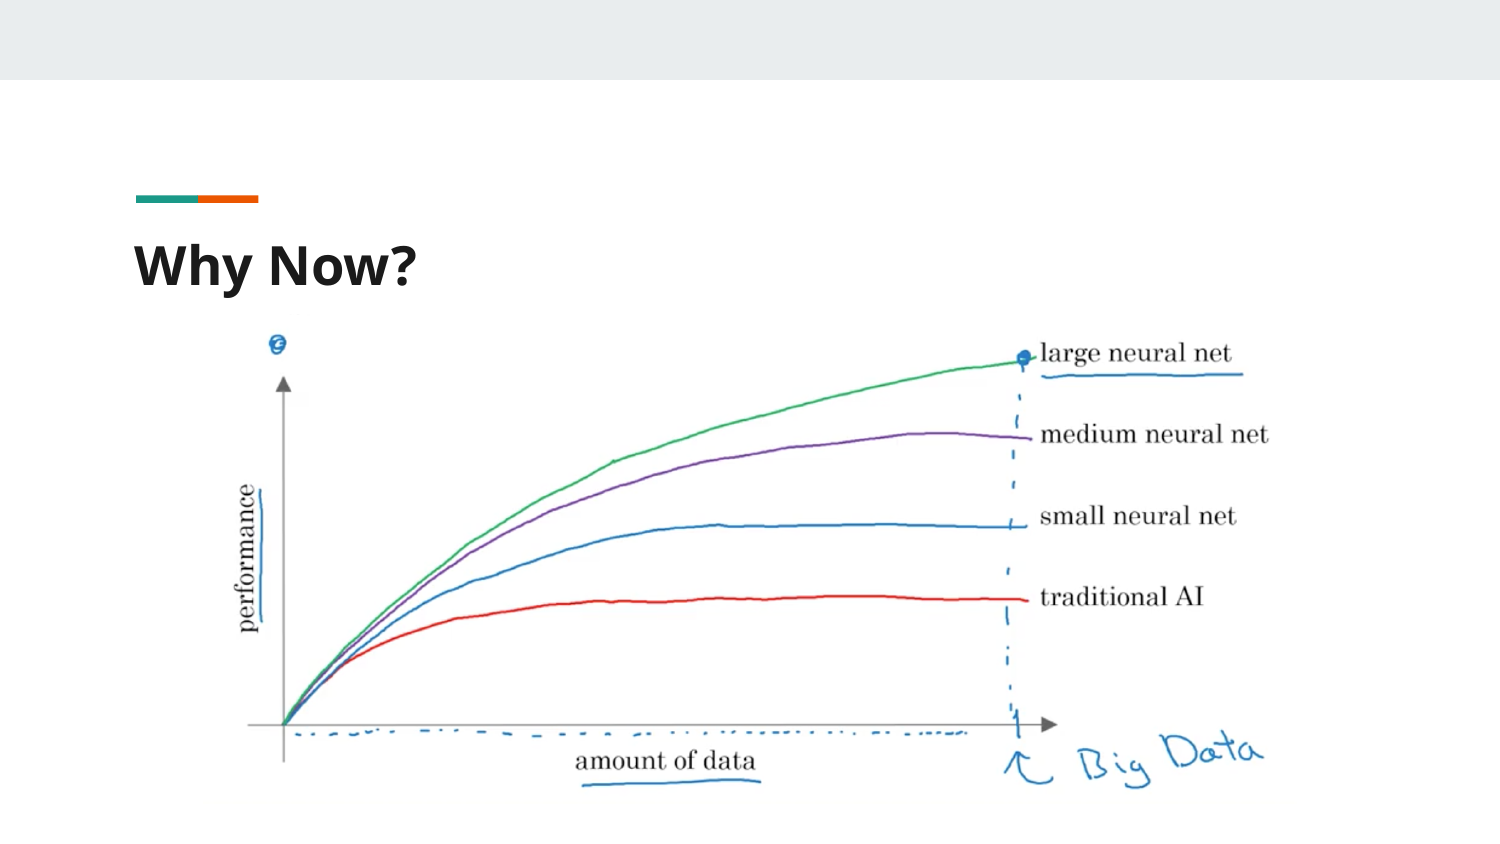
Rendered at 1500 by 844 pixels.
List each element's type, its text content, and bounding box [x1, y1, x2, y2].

picture [203, 314, 1297, 804]
title Why Now? [119, 216, 1381, 305]
